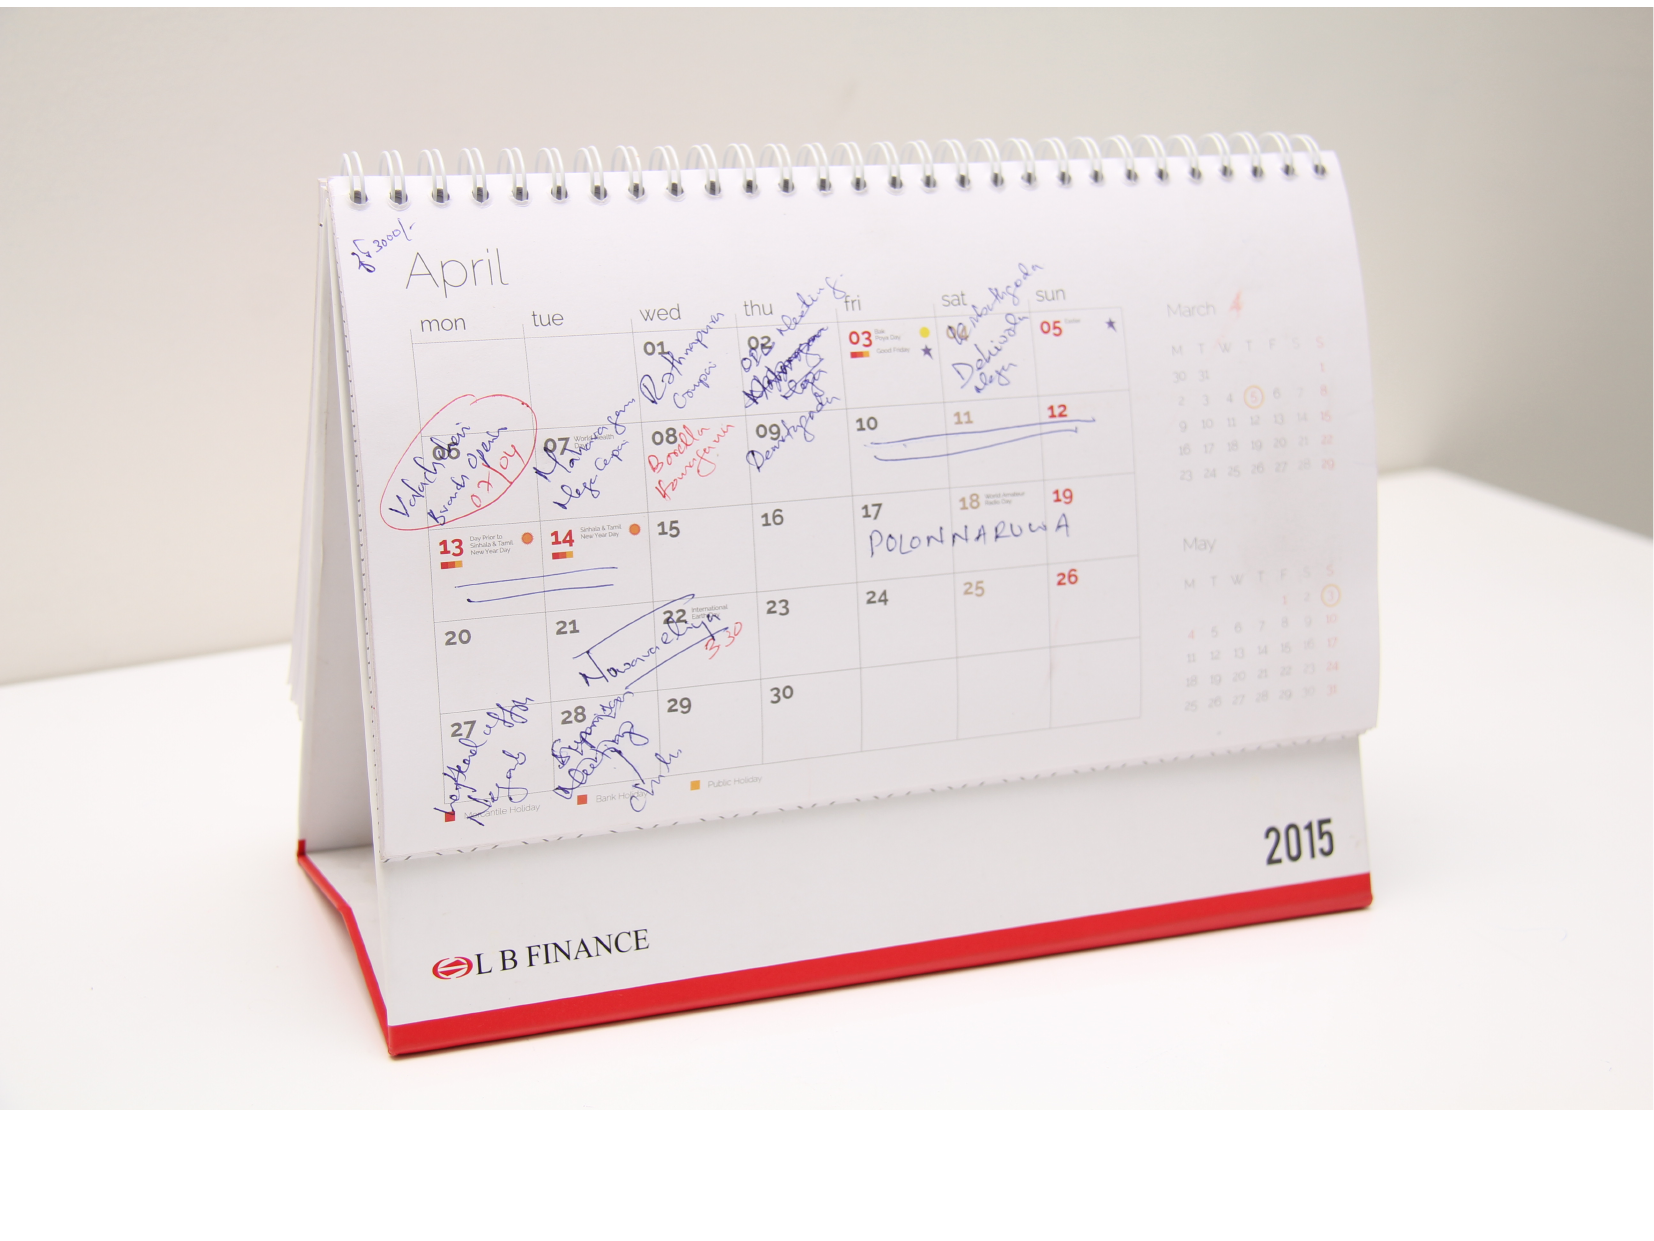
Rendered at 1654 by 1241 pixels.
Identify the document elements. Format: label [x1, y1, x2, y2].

picture [0, 7, 1654, 1111]
